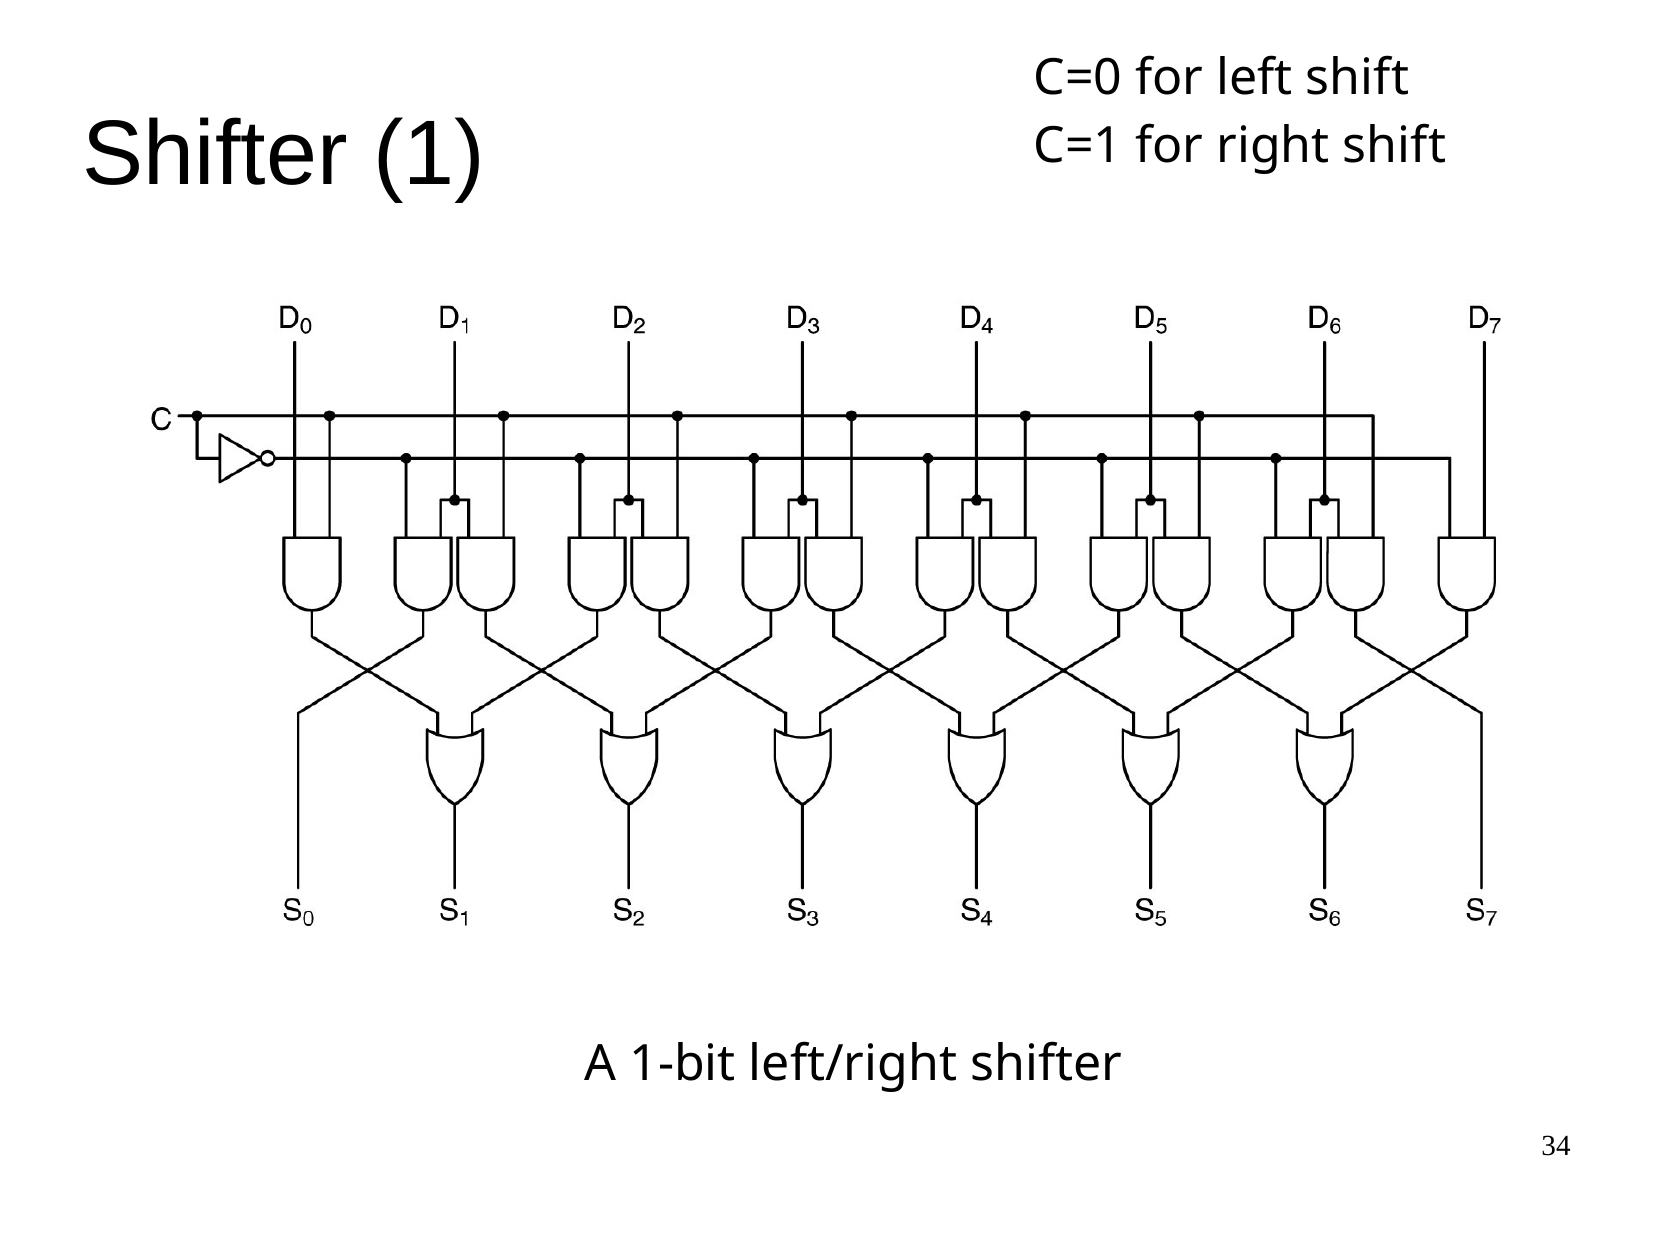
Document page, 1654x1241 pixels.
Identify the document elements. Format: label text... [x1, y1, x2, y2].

picture [150, 299, 1501, 931]
text_box A 1-bit left/right shifter [570, 1020, 1411, 1174]
title Shifter (1) [82, 49, 616, 257]
text_box C=0 for left shift C=1 for right shift [1019, 33, 1606, 189]
